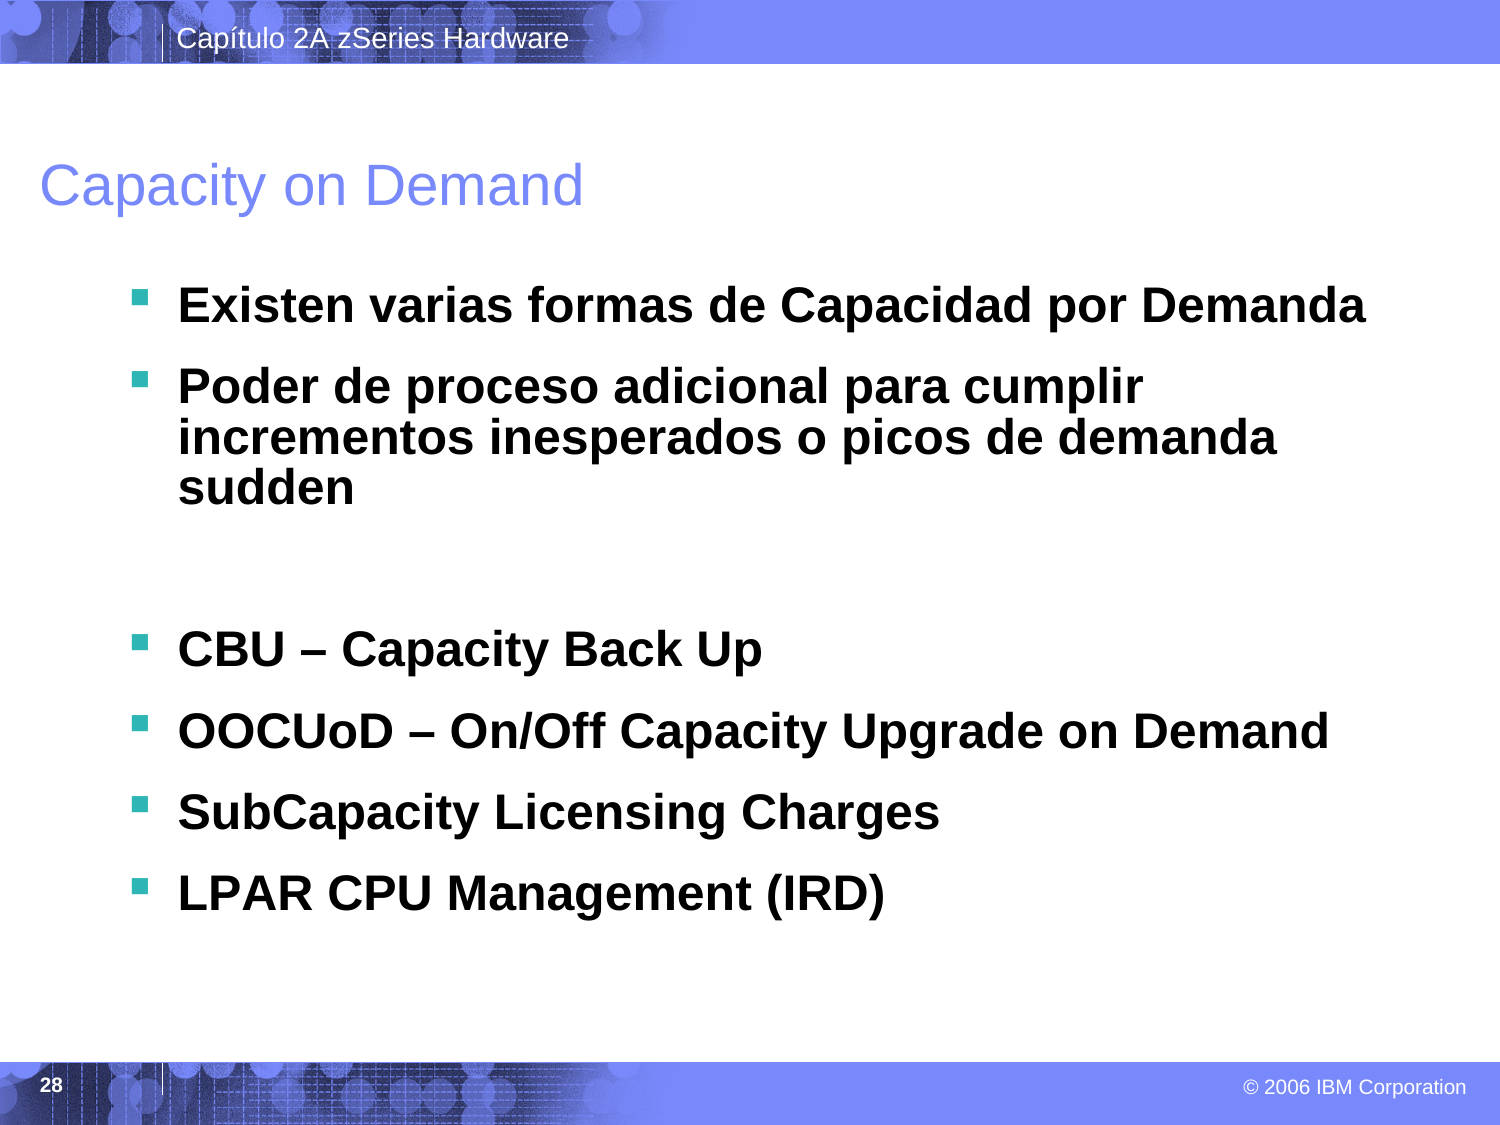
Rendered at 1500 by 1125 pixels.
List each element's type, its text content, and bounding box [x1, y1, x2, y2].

title Capacity on Demand [25, 142, 1378, 225]
picture [1, 1, 1500, 63]
list Existen varias formas de Capacidad por Demanda Poder de proceso adicional para cumplir incrementos inesperados o picos de demanda sudden CBU – Capacity Back Up OOCUoD – On/Off Capacity Upgrade on Demand SubCapacity Licensing Charges LPAR CPU Management (IRD) [112, 274, 1388, 988]
picture [0, 1063, 1500, 1125]
